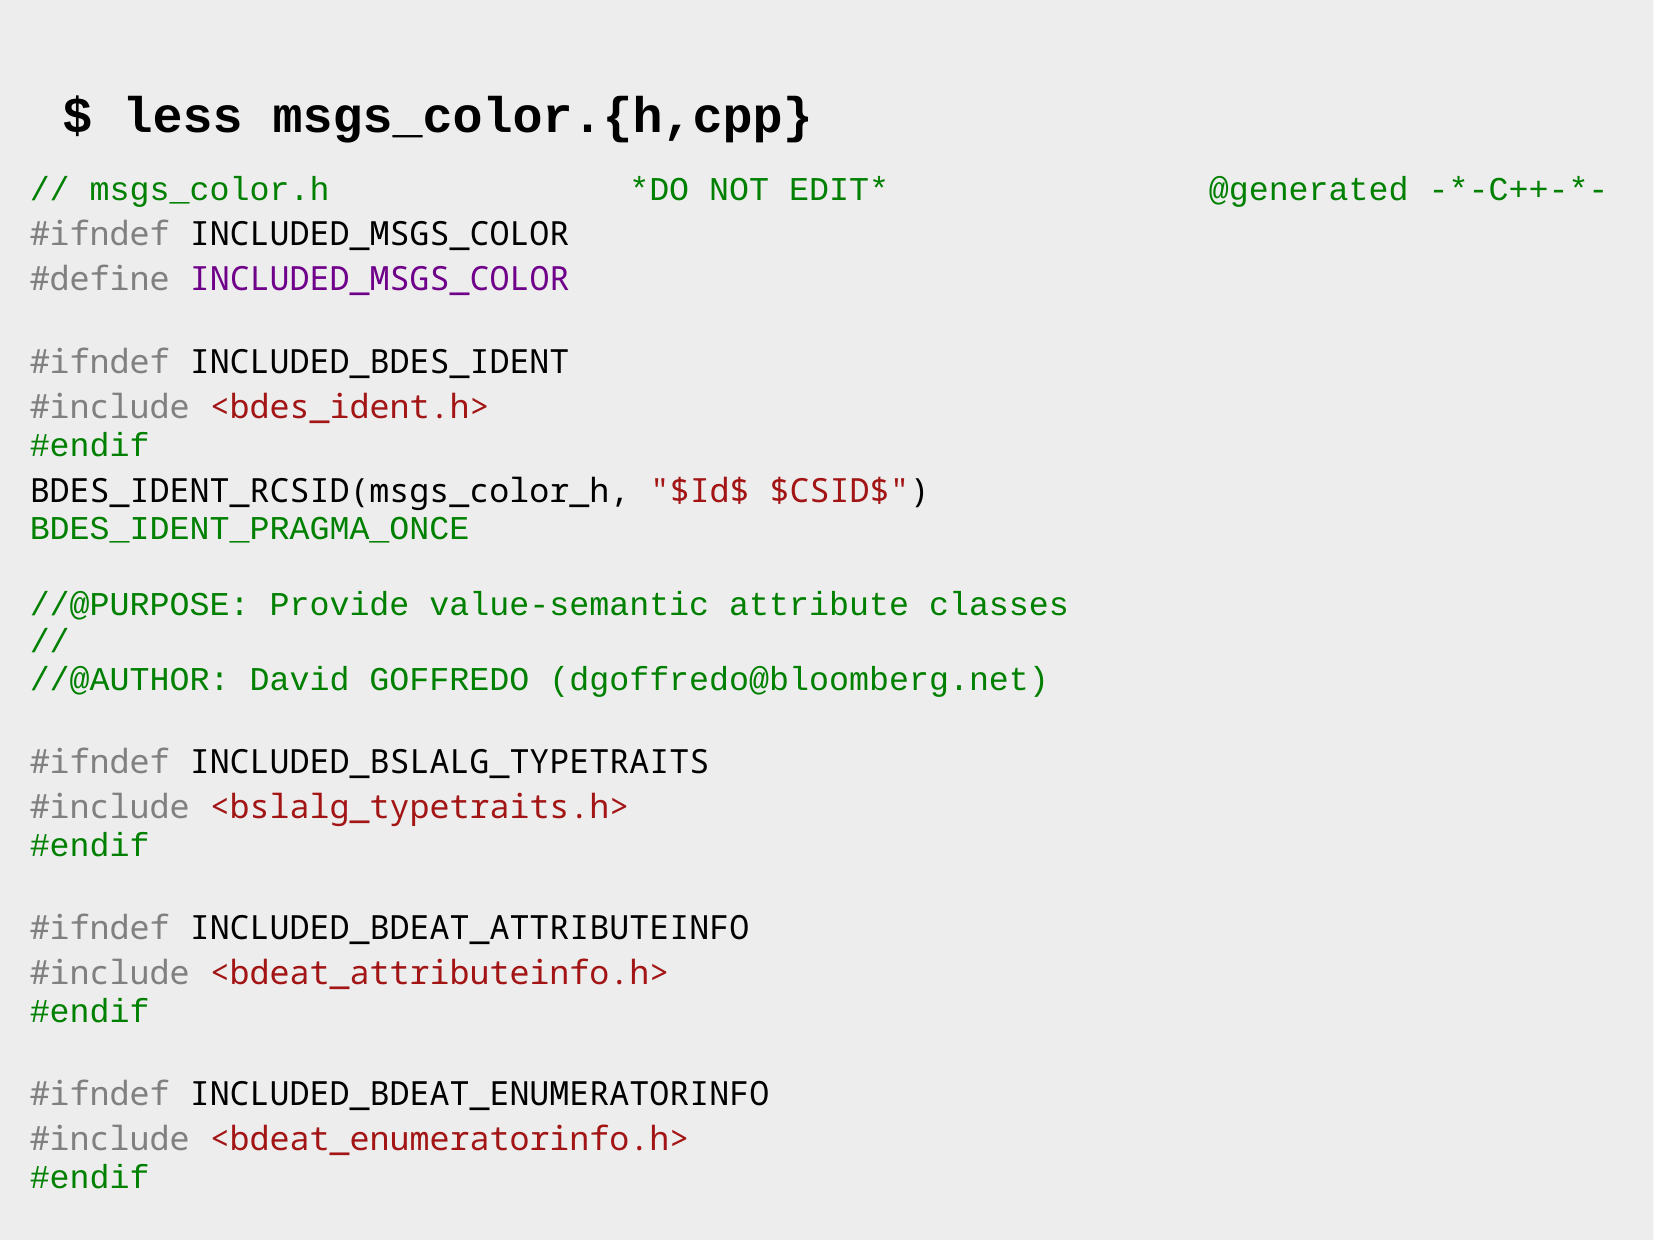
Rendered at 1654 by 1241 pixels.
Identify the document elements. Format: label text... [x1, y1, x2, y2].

text_box // msgs_color.h *DO NOT EDIT* @generated -*-C++-*- #ifndef INCLUDED_MSGS_COLOR #define INCLUDED_MSGS_COLOR #ifndef INCLUDED_BDES_IDENT #include <bdes_ident.h> #endif BDES_IDENT_RCSID(msgs_color_h, "$Id$ $CSID$") BDES_IDENT_PRAGMA_ONCE //@PURPOSE: Provide value-semantic attribute classes // //@AUTHOR: David GOFFREDO (dgoffredo@bloomberg.net) #ifndef INCLUDED_BSLALG_TYPETRAITS #include <bslalg_typetraits.h> #endif #ifndef INCLUDED_BDEAT_ATTRIBUTEINFO #include <bdeat_attributeinfo.h> #endif #ifndef INCLUDED_BDEAT_ENUMERATORINFO #include <bdeat_enumeratorinfo.h> #endif [15, 165, 1654, 1074]
text_box $ less msgs_color.{h,cpp} [47, 83, 1653, 165]
